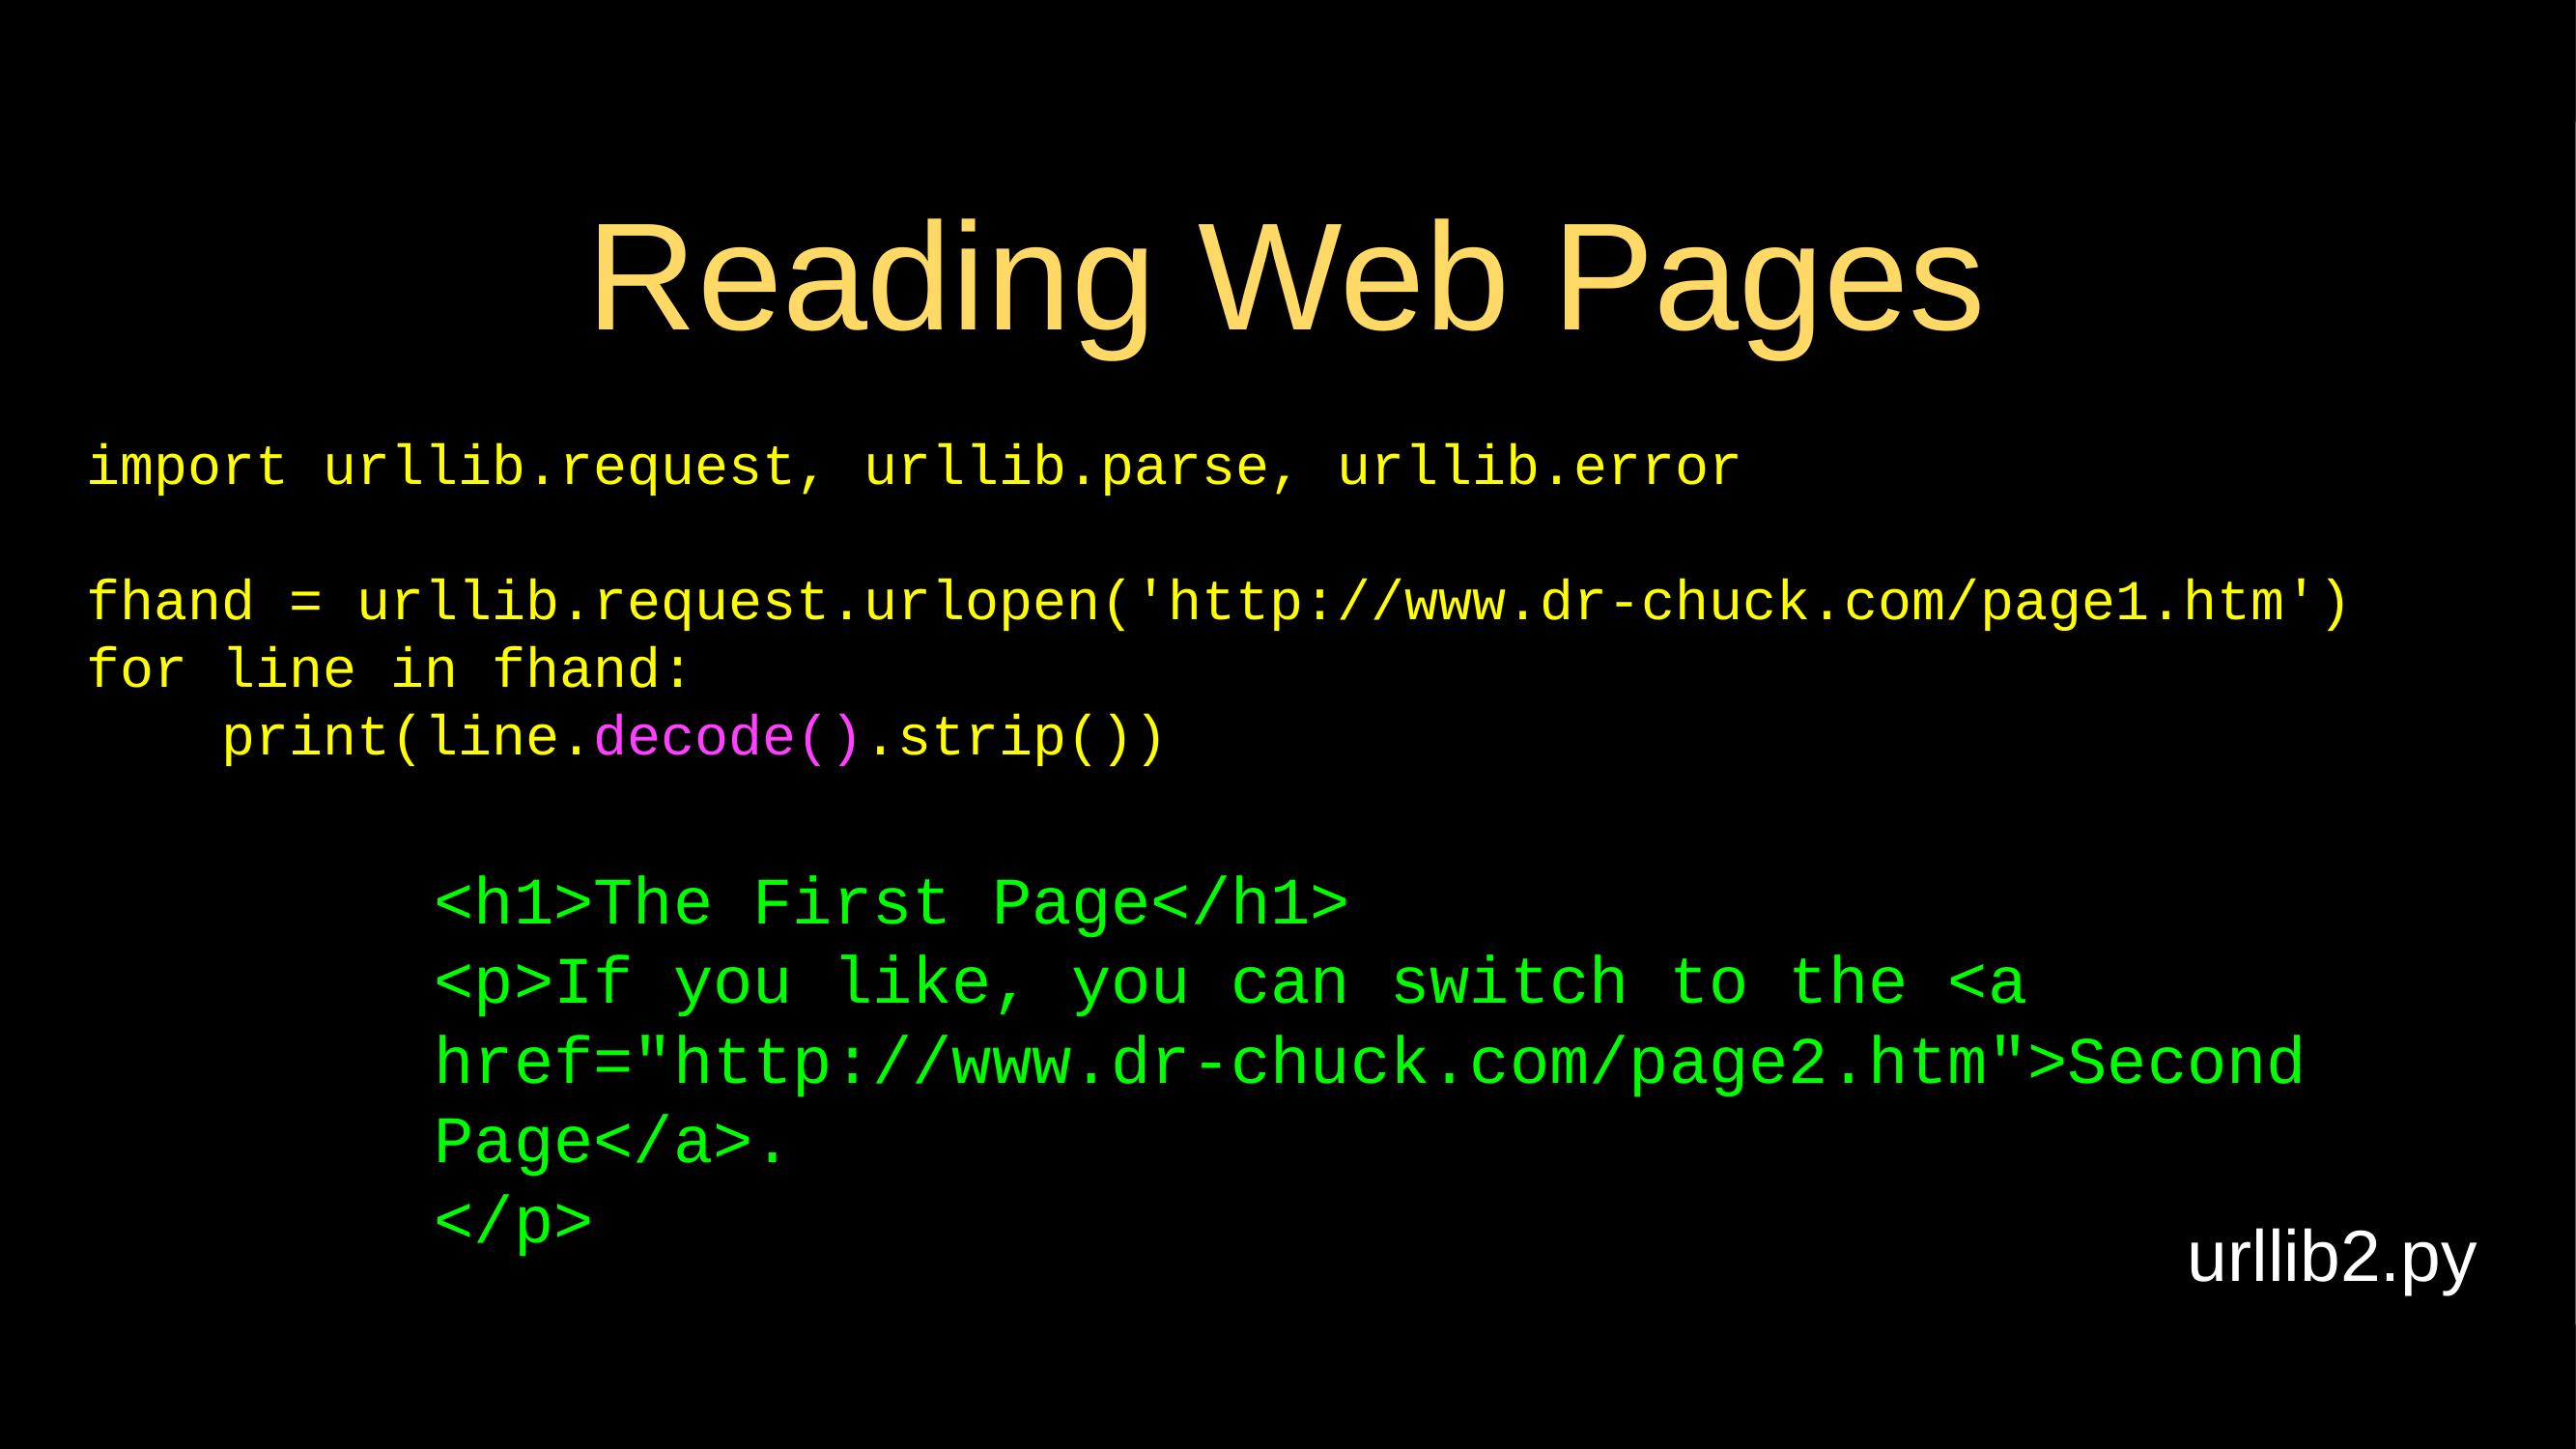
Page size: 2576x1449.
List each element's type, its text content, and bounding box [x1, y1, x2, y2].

text_box <h1>The First Page</h1> <p>If you like, you can switch to the <a href="http://www.dr-chuck.com/page2.htm">Second Page</a>. </p> [434, 855, 2345, 1258]
title Reading Web Pages [183, 133, 2391, 402]
text_box import urllib.request, urllib.parse, urllib.error fhand = urllib.request.urlopen('http://www.dr-chuck.com/page1.htm') for line in fhand: print(line.decode().strip()) [86, 402, 2552, 791]
text_box urllib2.py [2140, 1203, 2525, 1302]
